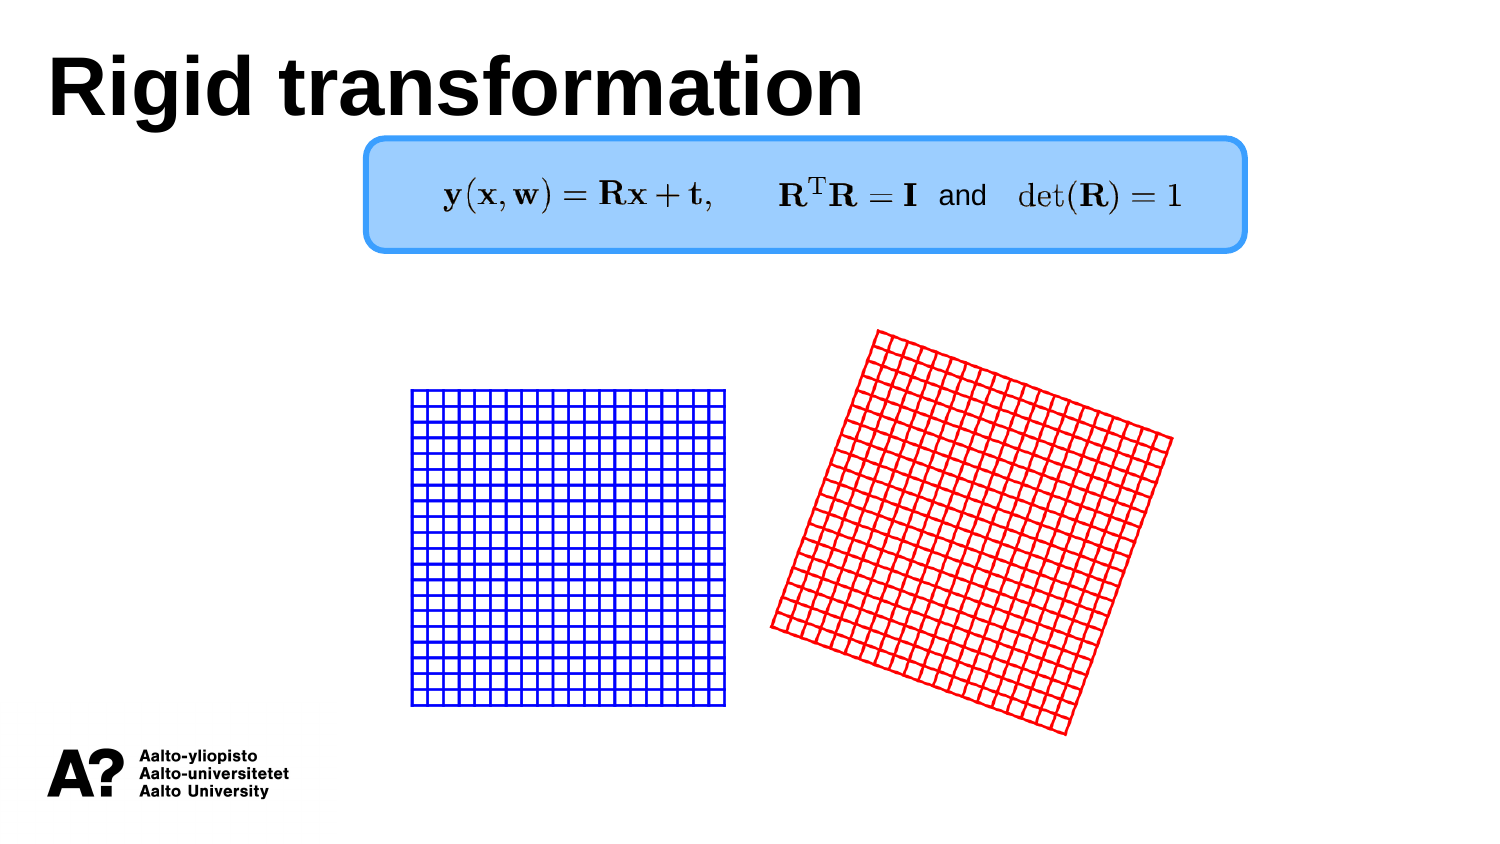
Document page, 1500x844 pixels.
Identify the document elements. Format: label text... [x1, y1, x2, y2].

picture [437, 162, 716, 244]
list and [938, 176, 995, 224]
picture [772, 167, 925, 213]
picture [360, 297, 1223, 768]
text_box [365, 138, 1245, 251]
list Rigid transformation [47, 32, 1442, 197]
picture [1012, 168, 1190, 244]
picture [0, 702, 337, 844]
